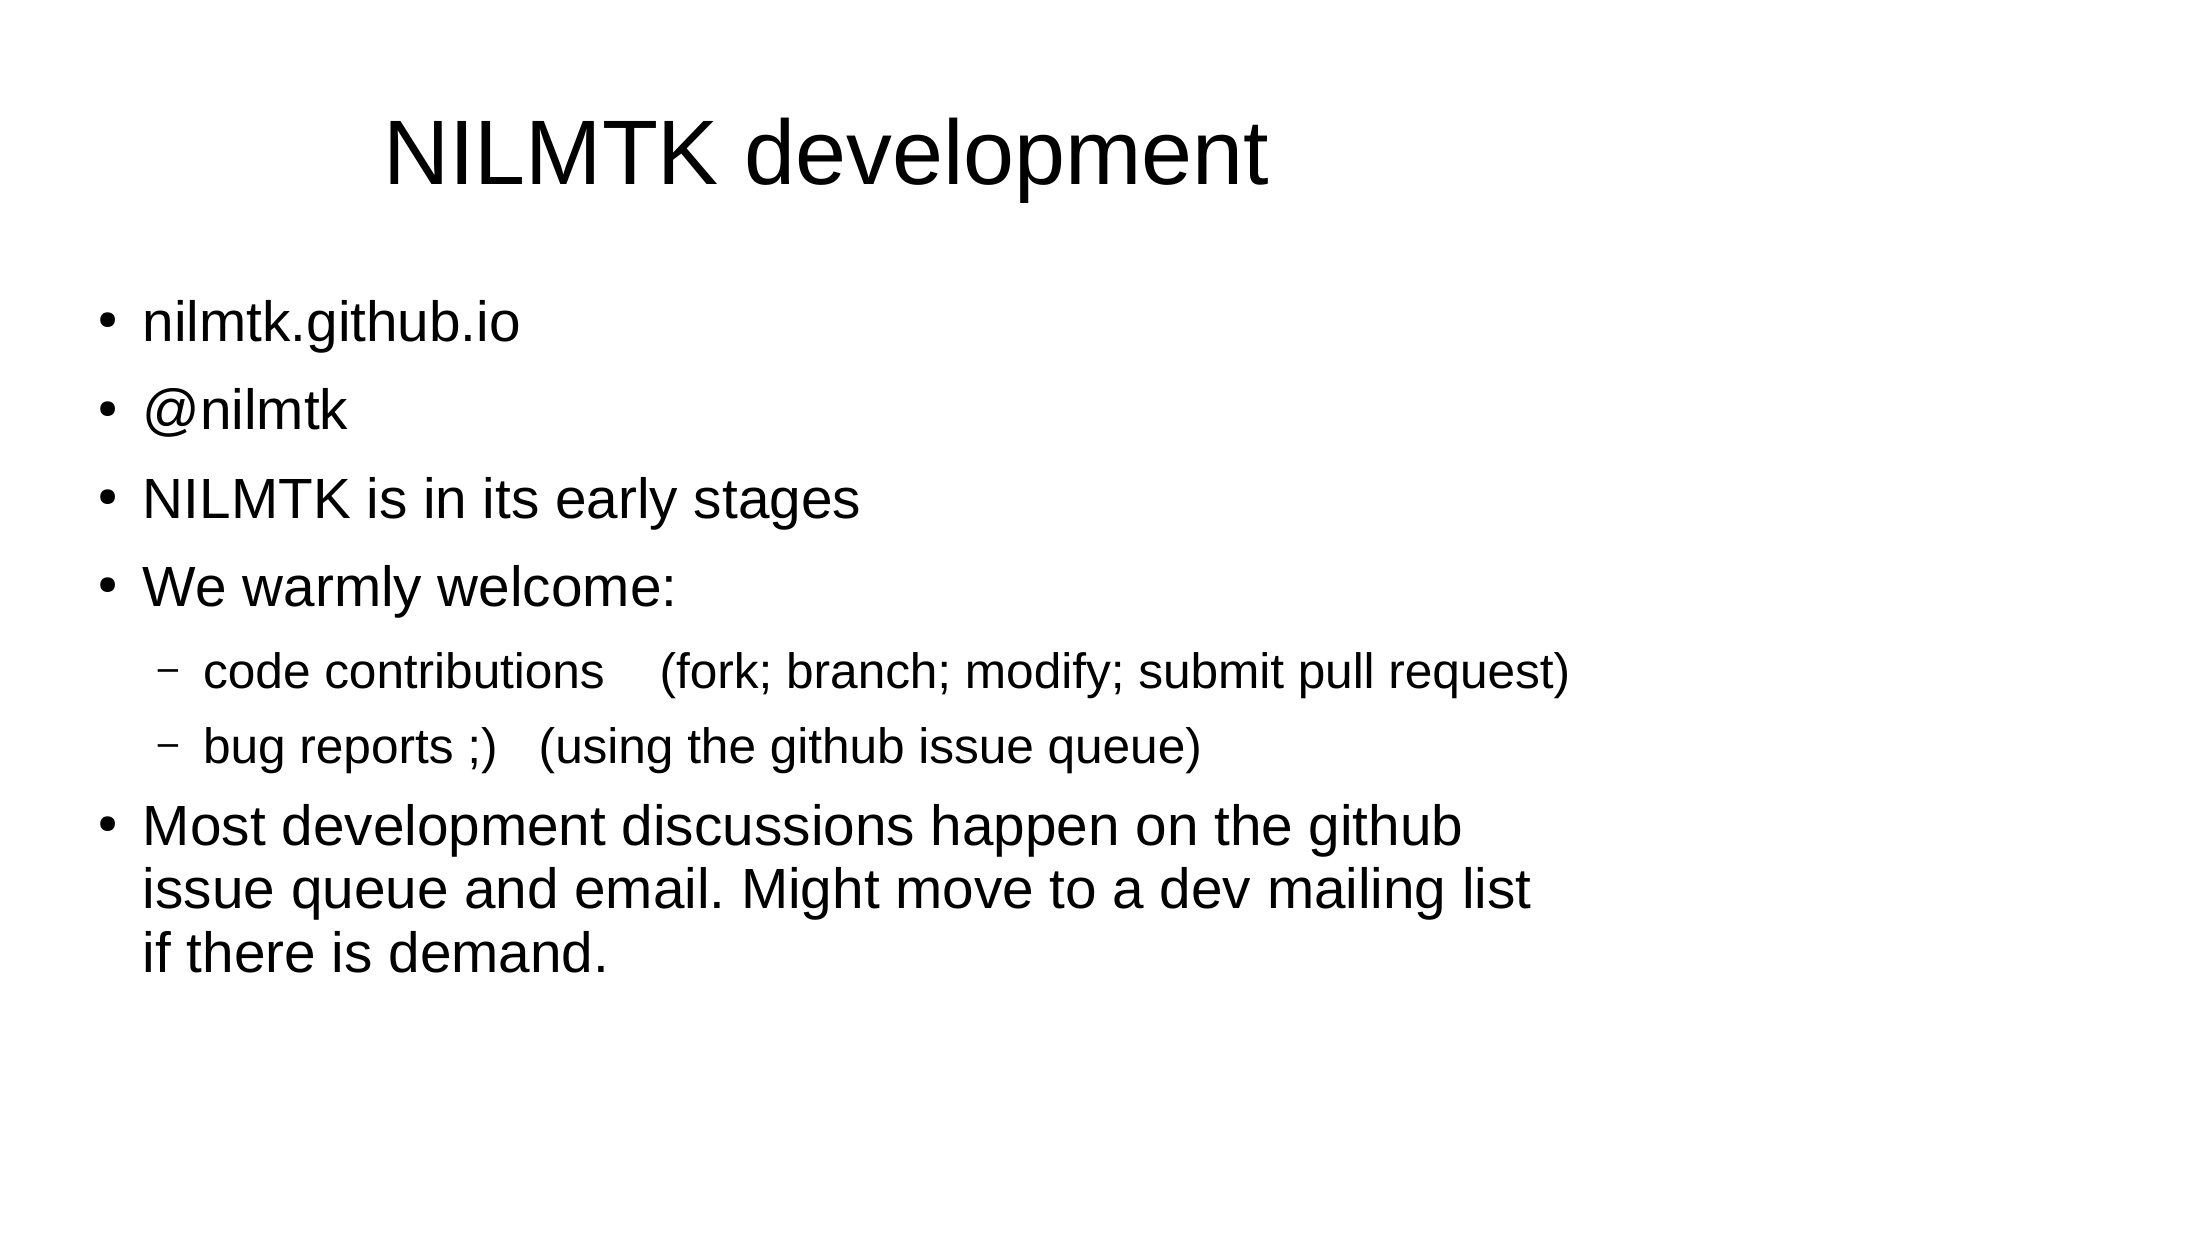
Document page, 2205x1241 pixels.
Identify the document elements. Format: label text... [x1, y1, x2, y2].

title NILMTK development [82, 49, 1571, 257]
list nilmtk.github.io @nilmtk NILMTK is in its early stages We warmly welcome: code contributions (fork; branch; modify; submit pull request) bug reports ;) (using the github issue queue) Most development discussions happen on the github issue queue and email. Might move to a dev mailing list if there is demand. [82, 290, 1571, 1010]
